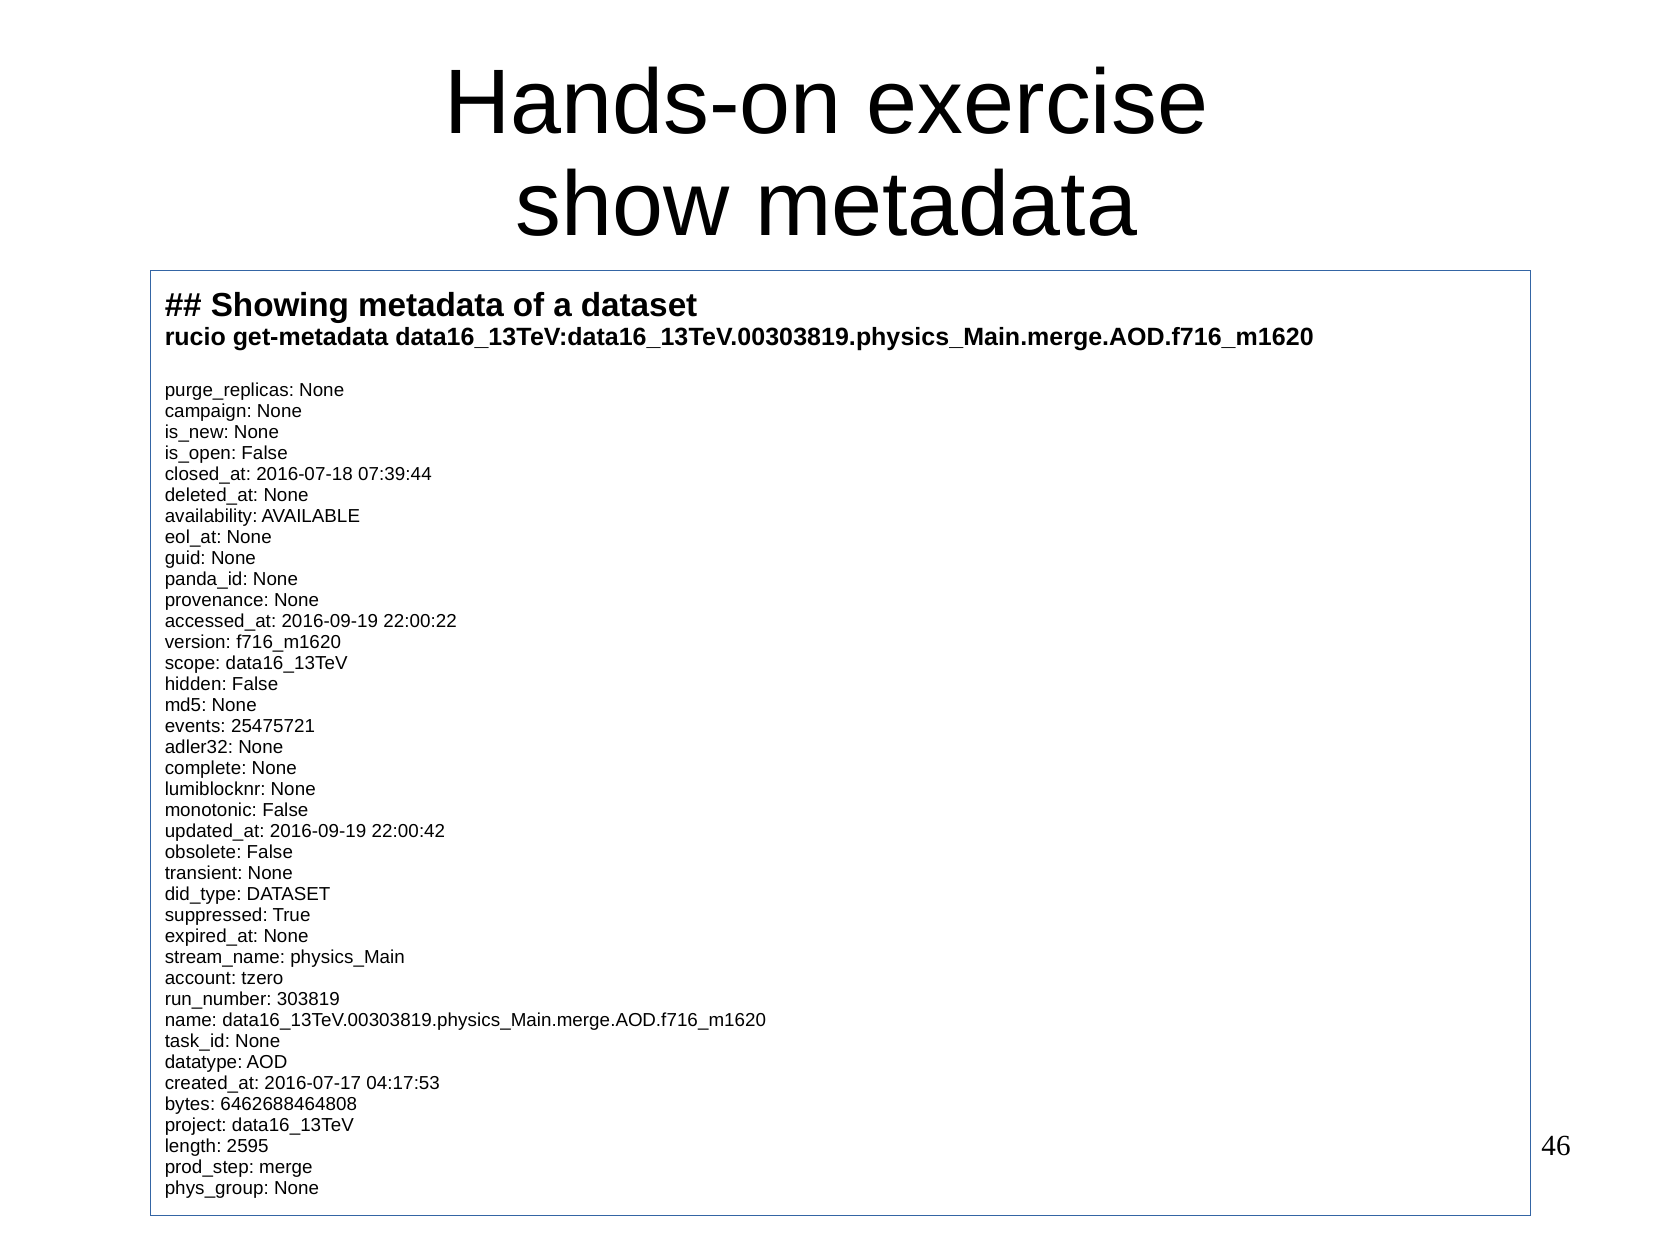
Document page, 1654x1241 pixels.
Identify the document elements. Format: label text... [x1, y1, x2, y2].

text_box ## Showing metadata of a dataset rucio get-metadata data16_13TeV:data16_13TeV.00303819.physics_Main.merge.AOD.f716_m1620 purge_replicas: None campaign: None is_new: None is_open: False closed_at: 2016-07-18 07:39:44 deleted_at: None availability: AVAILABLE eol_at: None guid: None panda_id: None provenance: None accessed_at: 2016-09-19 22:00:22 version: f716_m1620 scope: data16_13TeV hidden: False md5: None events: 25475721 adler32: None complete: None lumiblocknr: None monotonic: False updated_at: 2016-09-19 22:00:42 obsolete: False transient: None did_type: DATASET suppressed: True expired_at: None stream_name: physics_Main account: tzero run_number: 303819 name: data16_13TeV.00303819.physics_Main.merge.AOD.f716_m1620 task_id: None datatype: AOD created_at: 2016-07-17 04:17:53 bytes: 6462688464808 project: data16_13TeV length: 2595 prod_step: merge phys_group: None [150, 270, 1531, 1216]
title Hands-on exercise show metadata [82, 49, 1571, 257]
